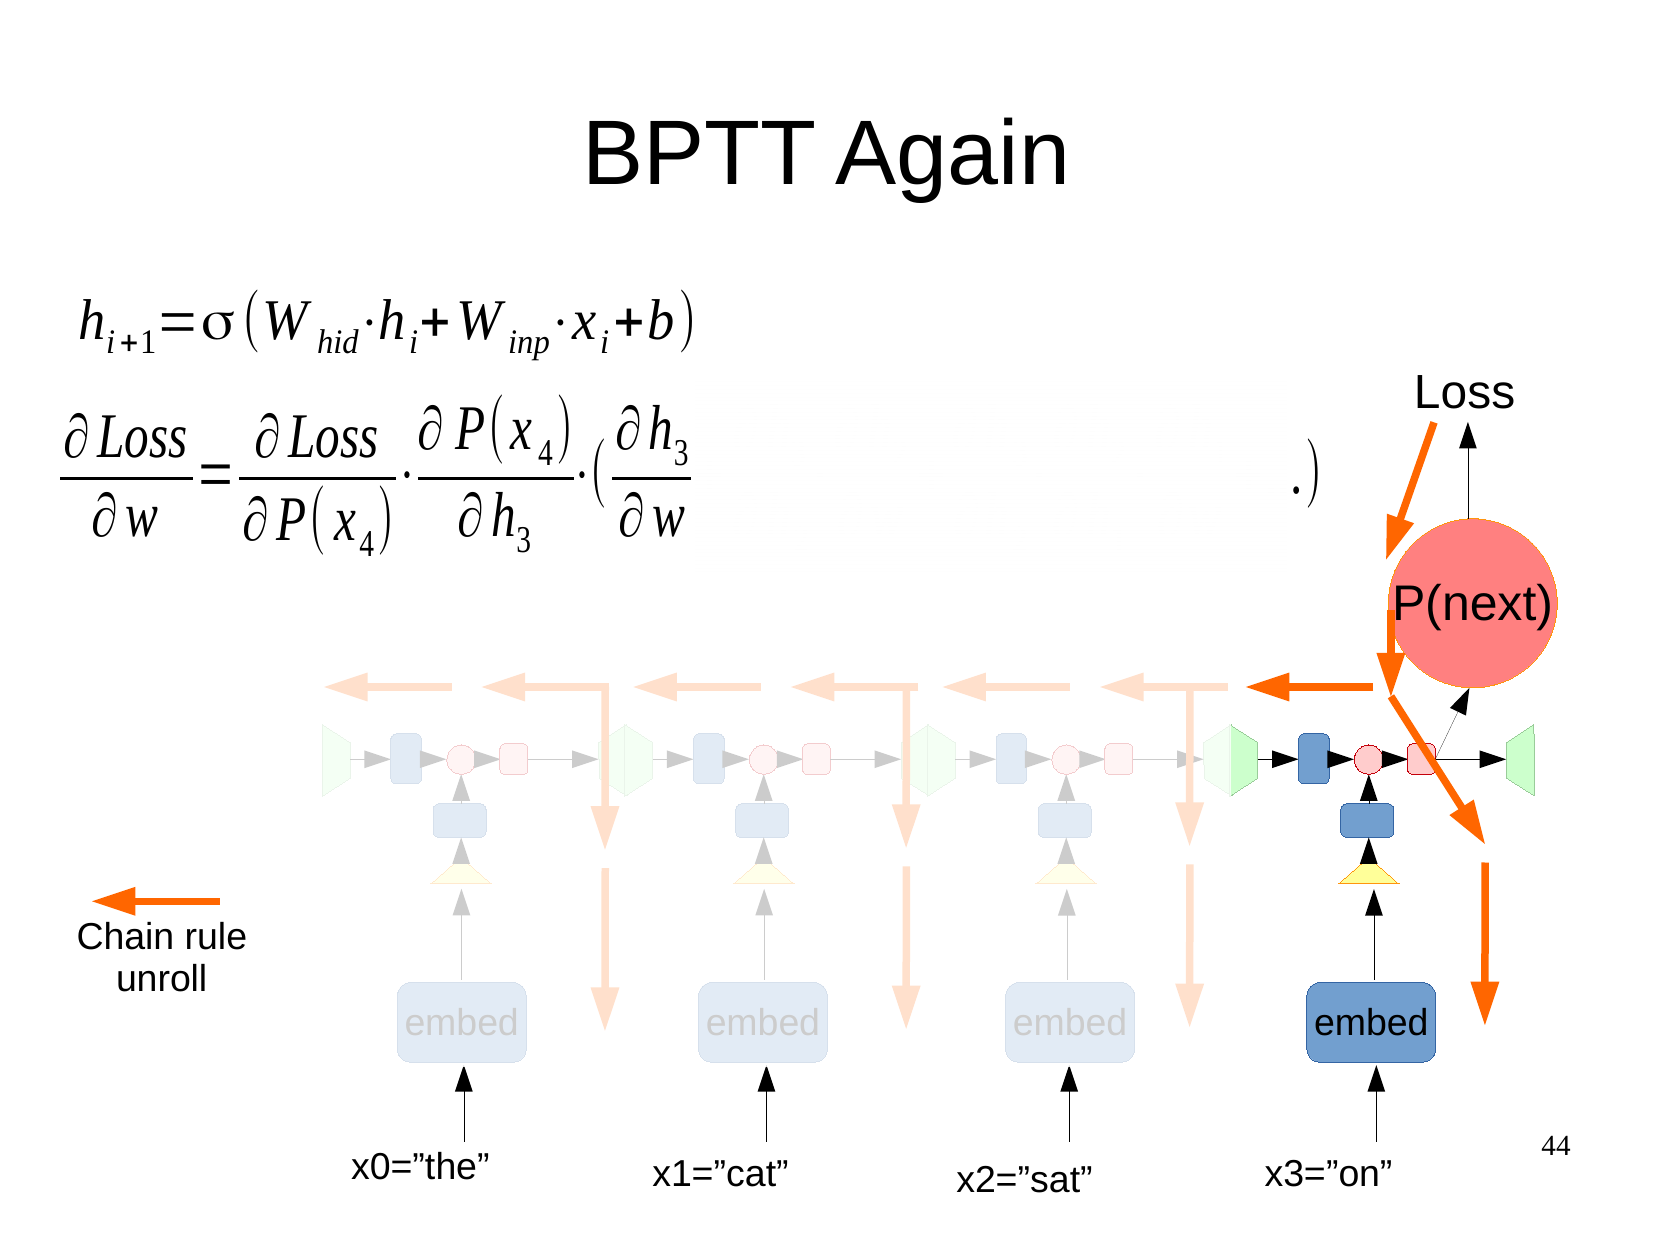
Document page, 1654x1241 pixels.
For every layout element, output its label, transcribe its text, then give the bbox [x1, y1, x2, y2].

text_box embed [1306, 982, 1436, 1063]
text_box [1354, 744, 1381, 775]
text_box [1407, 743, 1434, 775]
text_box [1231, 724, 1258, 796]
text_box [1338, 864, 1400, 884]
chart [1287, 389, 1334, 564]
text_box Chain rule unroll [61, 908, 262, 1007]
text_box [1340, 803, 1394, 838]
chart [45, 389, 695, 564]
picture [1395, 639, 1403, 652]
text_box [1426, 743, 1436, 757]
text_box x3=”on” [1249, 1144, 1464, 1202]
title BPTT Again [82, 49, 1571, 257]
text_box [1506, 724, 1535, 796]
text_box x1=”cat” [637, 1144, 847, 1202]
text_box Loss [1399, 357, 1531, 447]
text_box P(next) [1388, 518, 1558, 688]
picture [160, 378, 1592, 1068]
picture [1393, 655, 1468, 755]
text_box x2=”sat” [941, 1150, 1168, 1208]
chart [65, 285, 711, 361]
text_box x0=”the” [336, 1138, 546, 1196]
text_box [1298, 733, 1330, 784]
